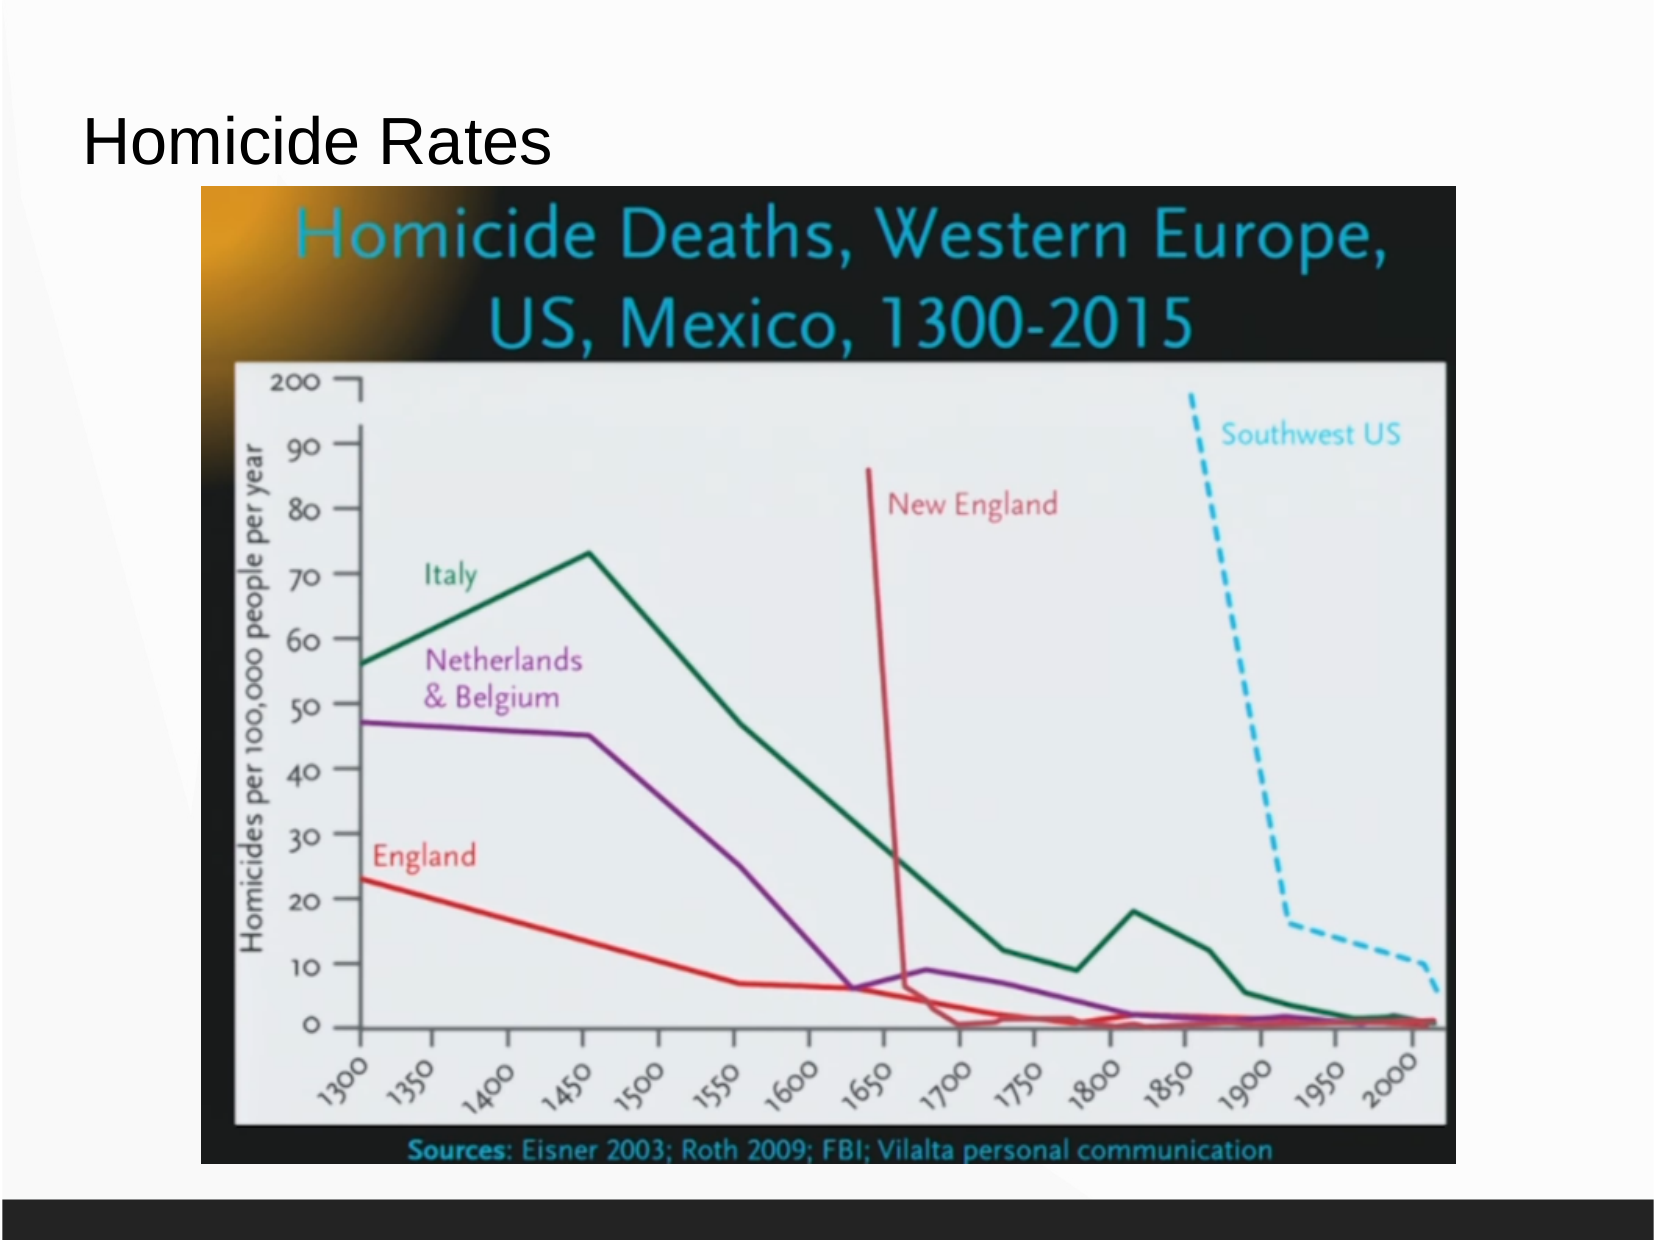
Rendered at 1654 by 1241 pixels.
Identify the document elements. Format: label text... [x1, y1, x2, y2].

title Homicide Rates [82, 45, 1571, 238]
picture [2, 0, 1654, 1241]
